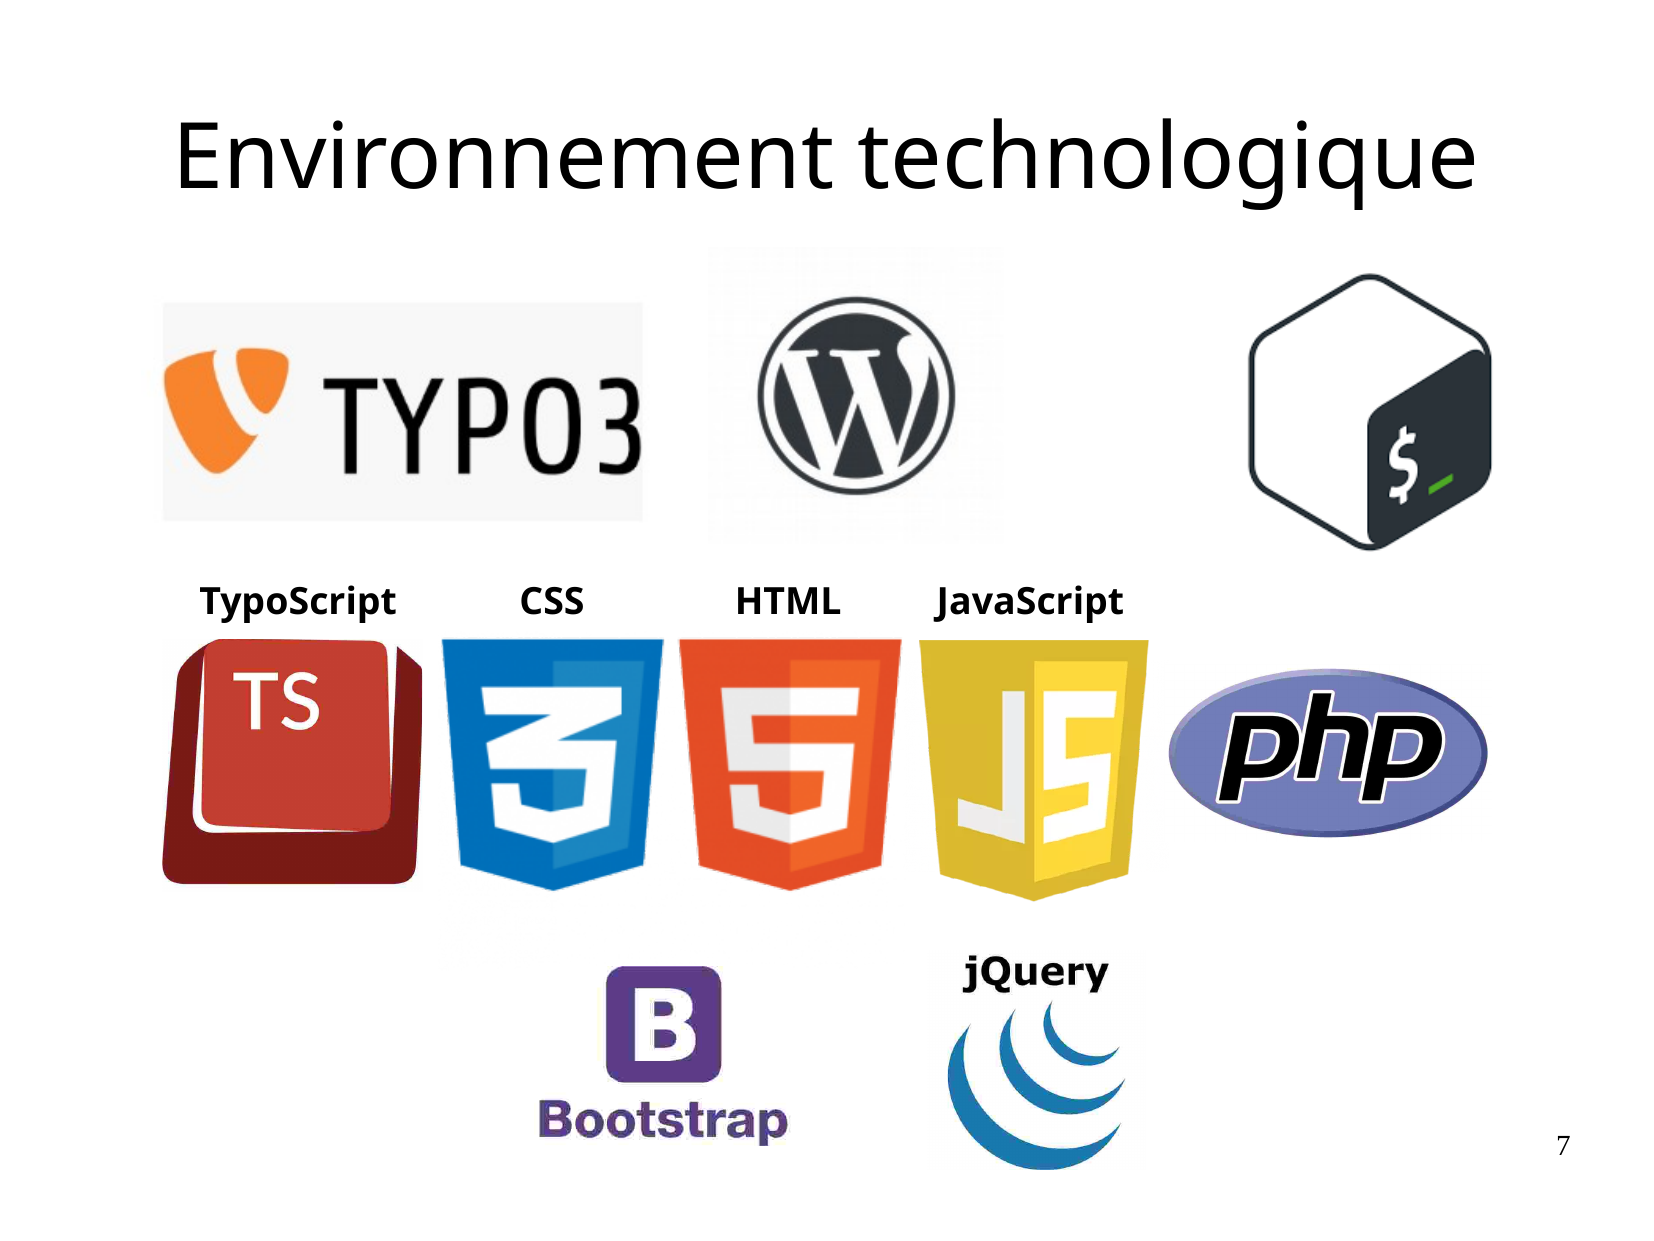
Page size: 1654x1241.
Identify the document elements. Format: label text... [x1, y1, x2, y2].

title Environnement technologique [82, 49, 1571, 257]
picture [927, 950, 1146, 1170]
text_box HTML [682, 566, 895, 624]
text_box CSS [445, 566, 659, 624]
picture [708, 247, 1004, 544]
picture [141, 295, 673, 523]
picture [162, 639, 423, 892]
text_box TypoScript [174, 566, 423, 665]
picture [1195, 236, 1548, 588]
picture [437, 625, 1492, 1146]
text_box JavaScript [906, 566, 1155, 665]
